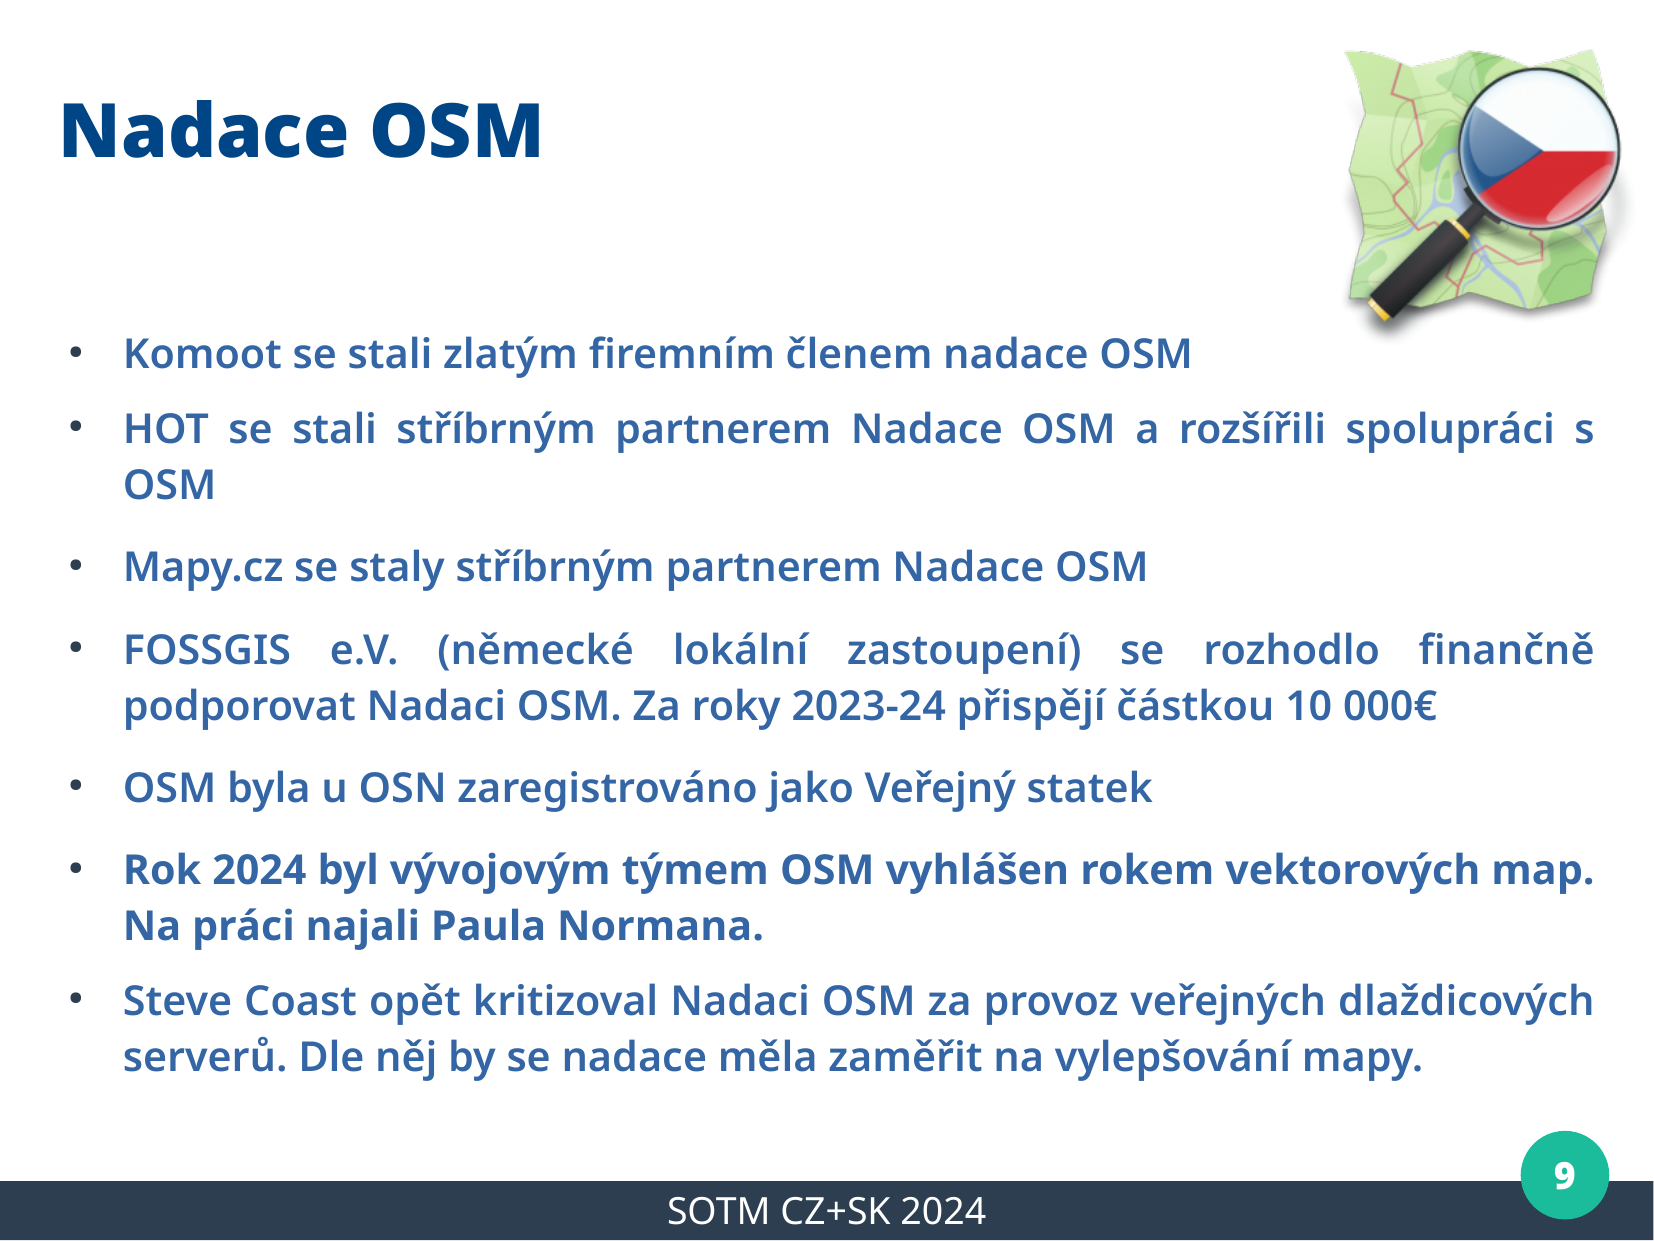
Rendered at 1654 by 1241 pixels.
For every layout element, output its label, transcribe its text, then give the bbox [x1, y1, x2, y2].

title Nadace OSM [59, 49, 1347, 207]
list Komoot se stali zlatým firemním členem nadace OSM HOT se stali stříbrným partnerem Nadace OSM a rozšířili spolupráci s OSM Mapy.cz se staly stříbrným partnerem Nadace OSM FOSSGIS e.V. (německé lokální zastoupení) se rozhodlo finančně podporovat Nadaci OSM. Za roky 2023-24 přispějí částkou 10 000€ OSM byla u OSN zaregistrováno jako Veřejný statek Rok 2024 byl vývojovým týmem OSM vyhlášen rokem vektorových map. Na práci najali Paula Normana. Steve Coast opět kritizoval Nadaci OSM za provoz veřejných dlaždicových serverů. Dle něj by se nadace měla zaměřit na vylepšování mapy. [59, 324, 1595, 1152]
picture [1334, 49, 1635, 350]
